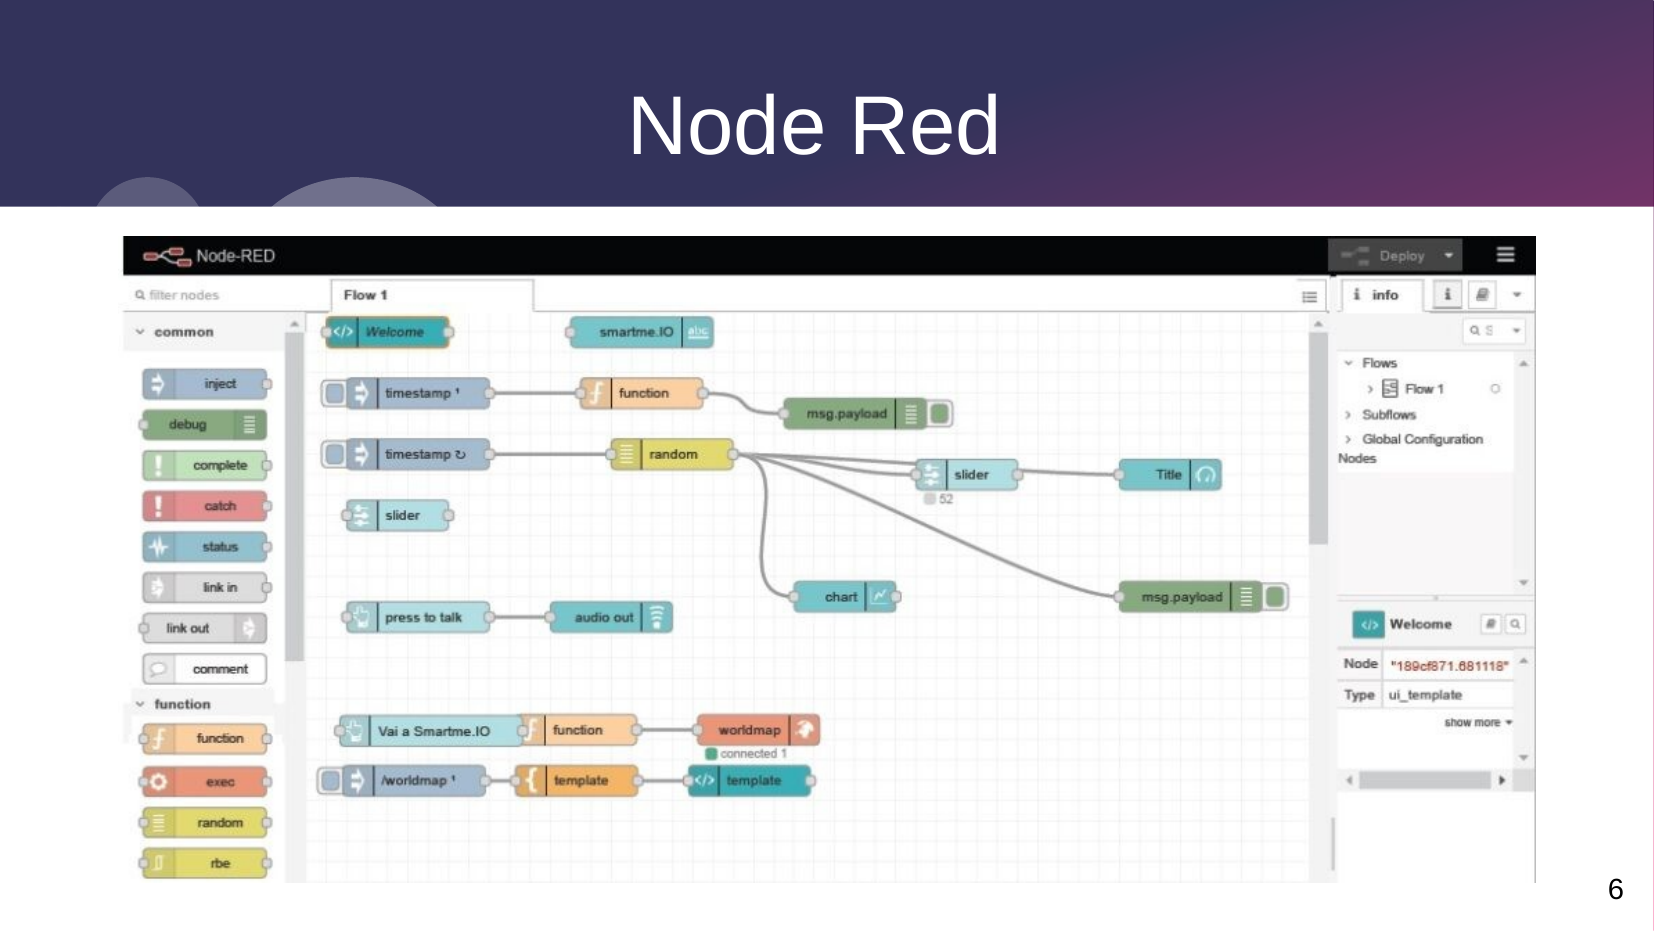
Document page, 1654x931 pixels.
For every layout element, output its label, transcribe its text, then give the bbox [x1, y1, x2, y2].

title Node Red [88, 44, 1565, 207]
picture [118, 236, 1536, 883]
